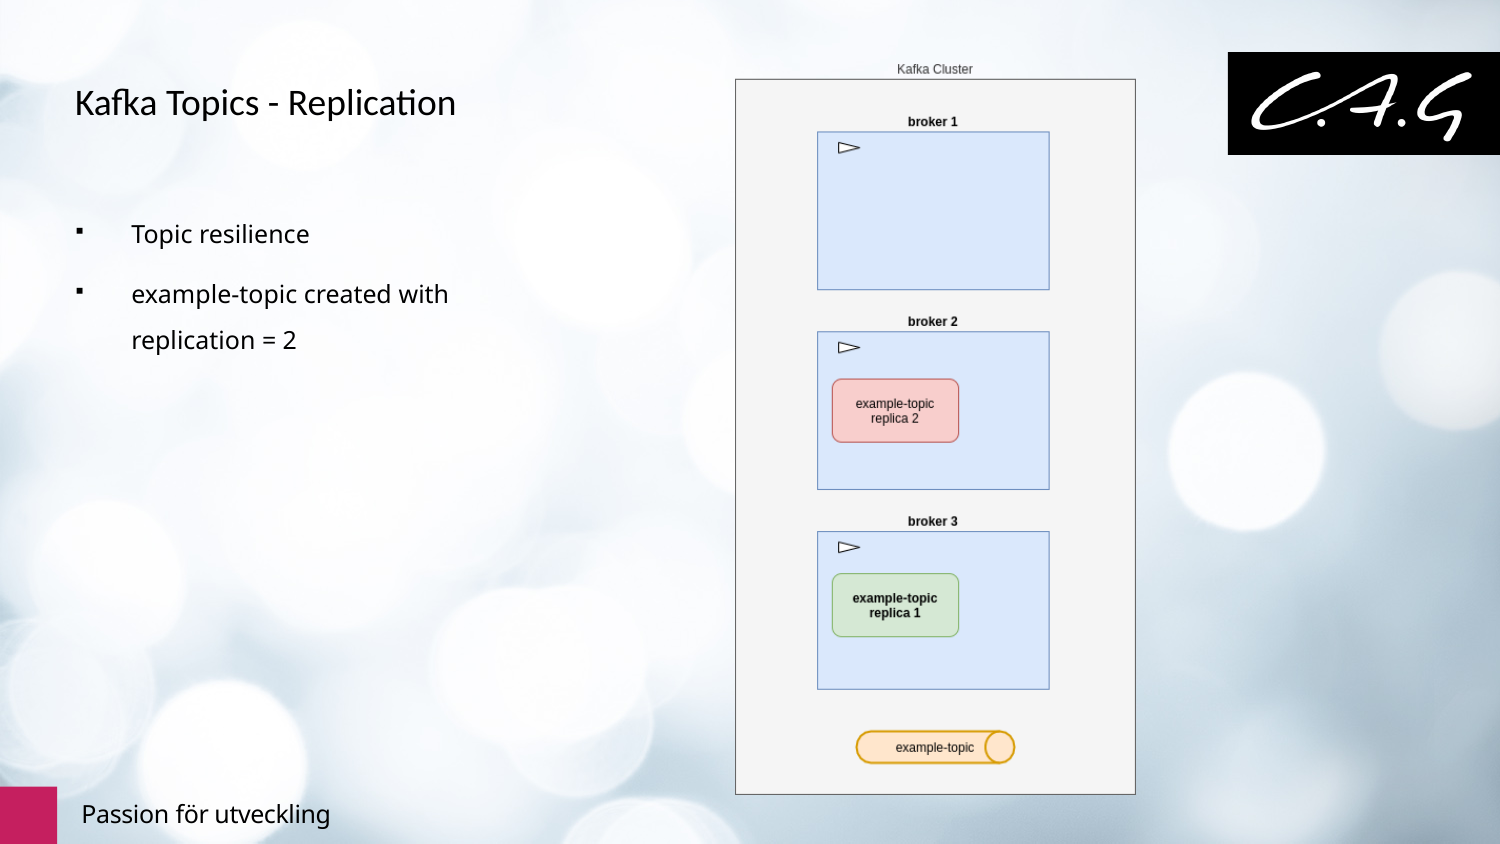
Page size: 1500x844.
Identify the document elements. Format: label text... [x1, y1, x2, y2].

title Kafka Topics - Replication [60, 30, 1194, 171]
list Topic resilience example-topic created with replication = 2 [60, 195, 466, 691]
picture [0, 0, 1500, 844]
